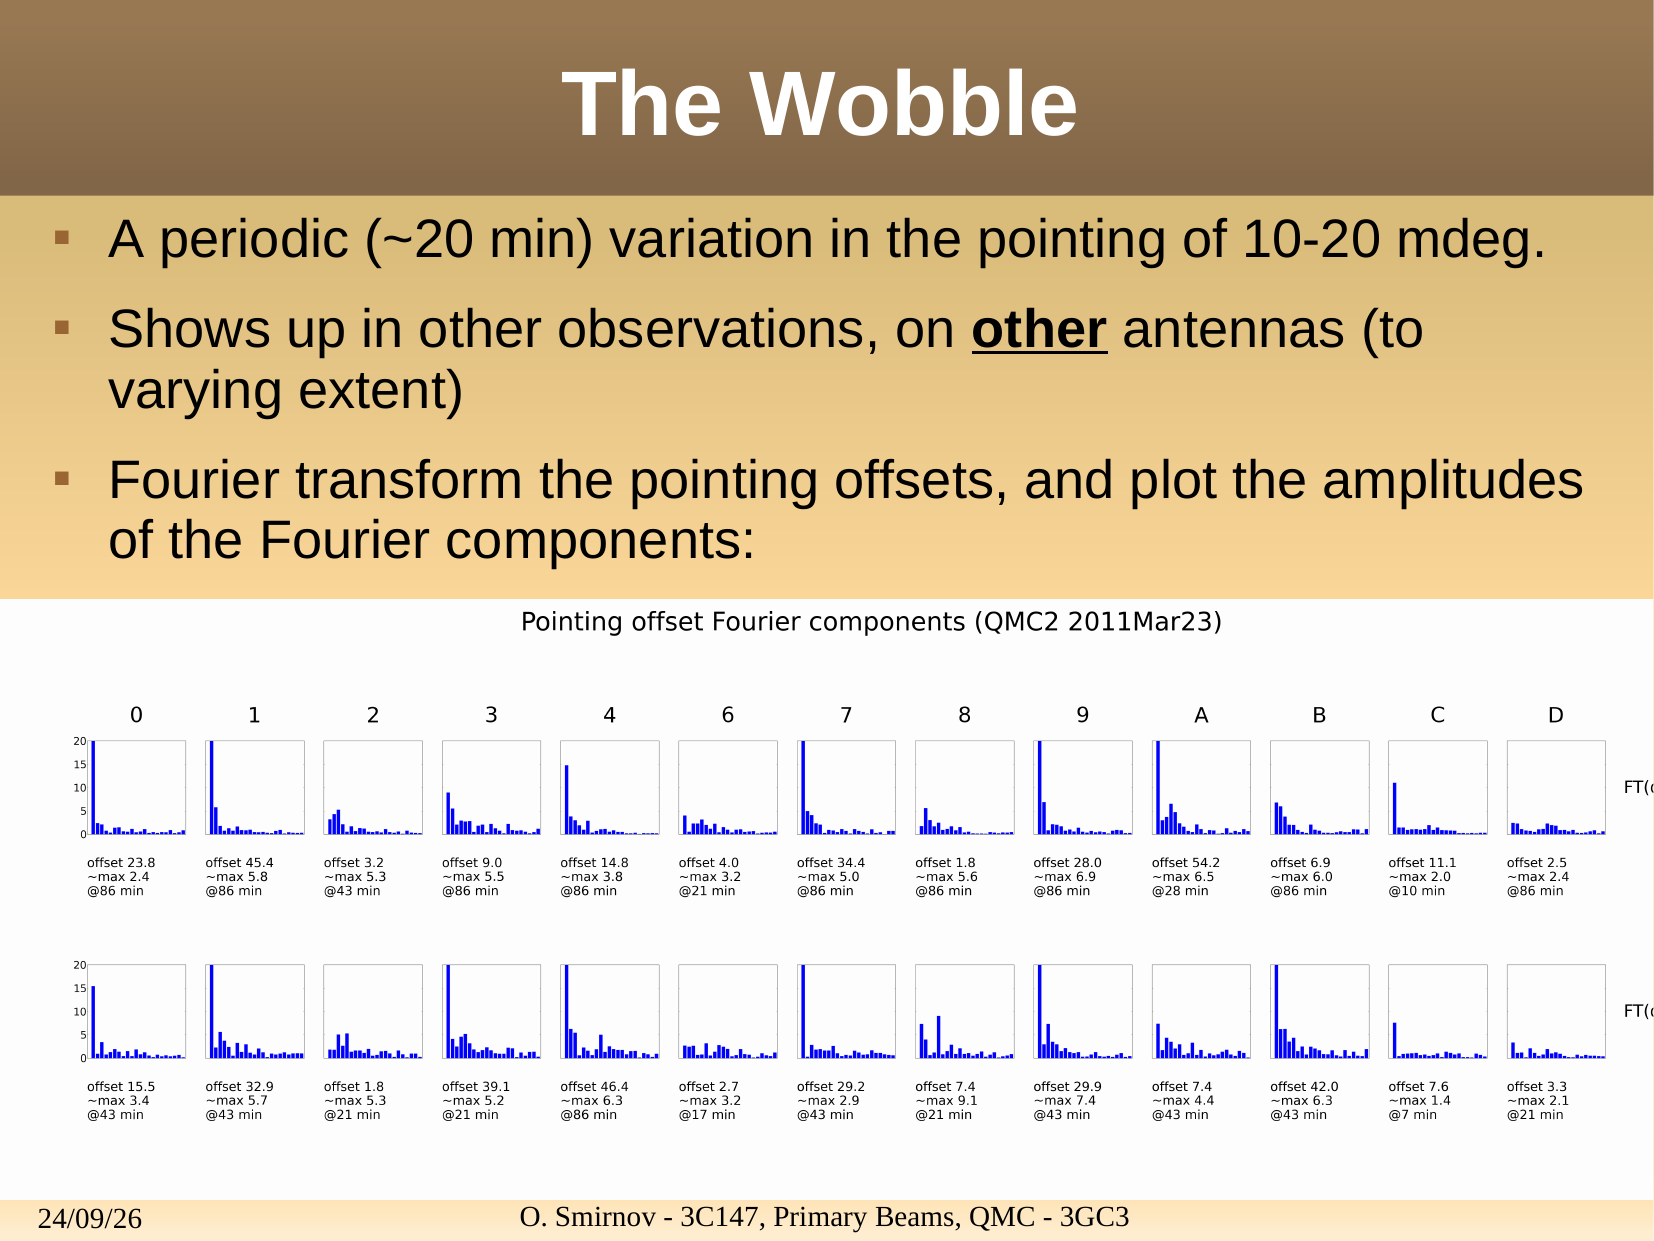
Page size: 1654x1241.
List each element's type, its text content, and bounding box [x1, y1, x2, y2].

title The Wobble [76, 7, 1565, 200]
picture [0, 0, 1654, 1241]
list A periodic (~20 min) variation in the pointing of 10-20 mdeg. Shows up in other observations, on other antennas (to varying extent) Fourier transform the pointing offsets, and plot the amplitudes of the Fourier components: [37, 208, 1613, 599]
